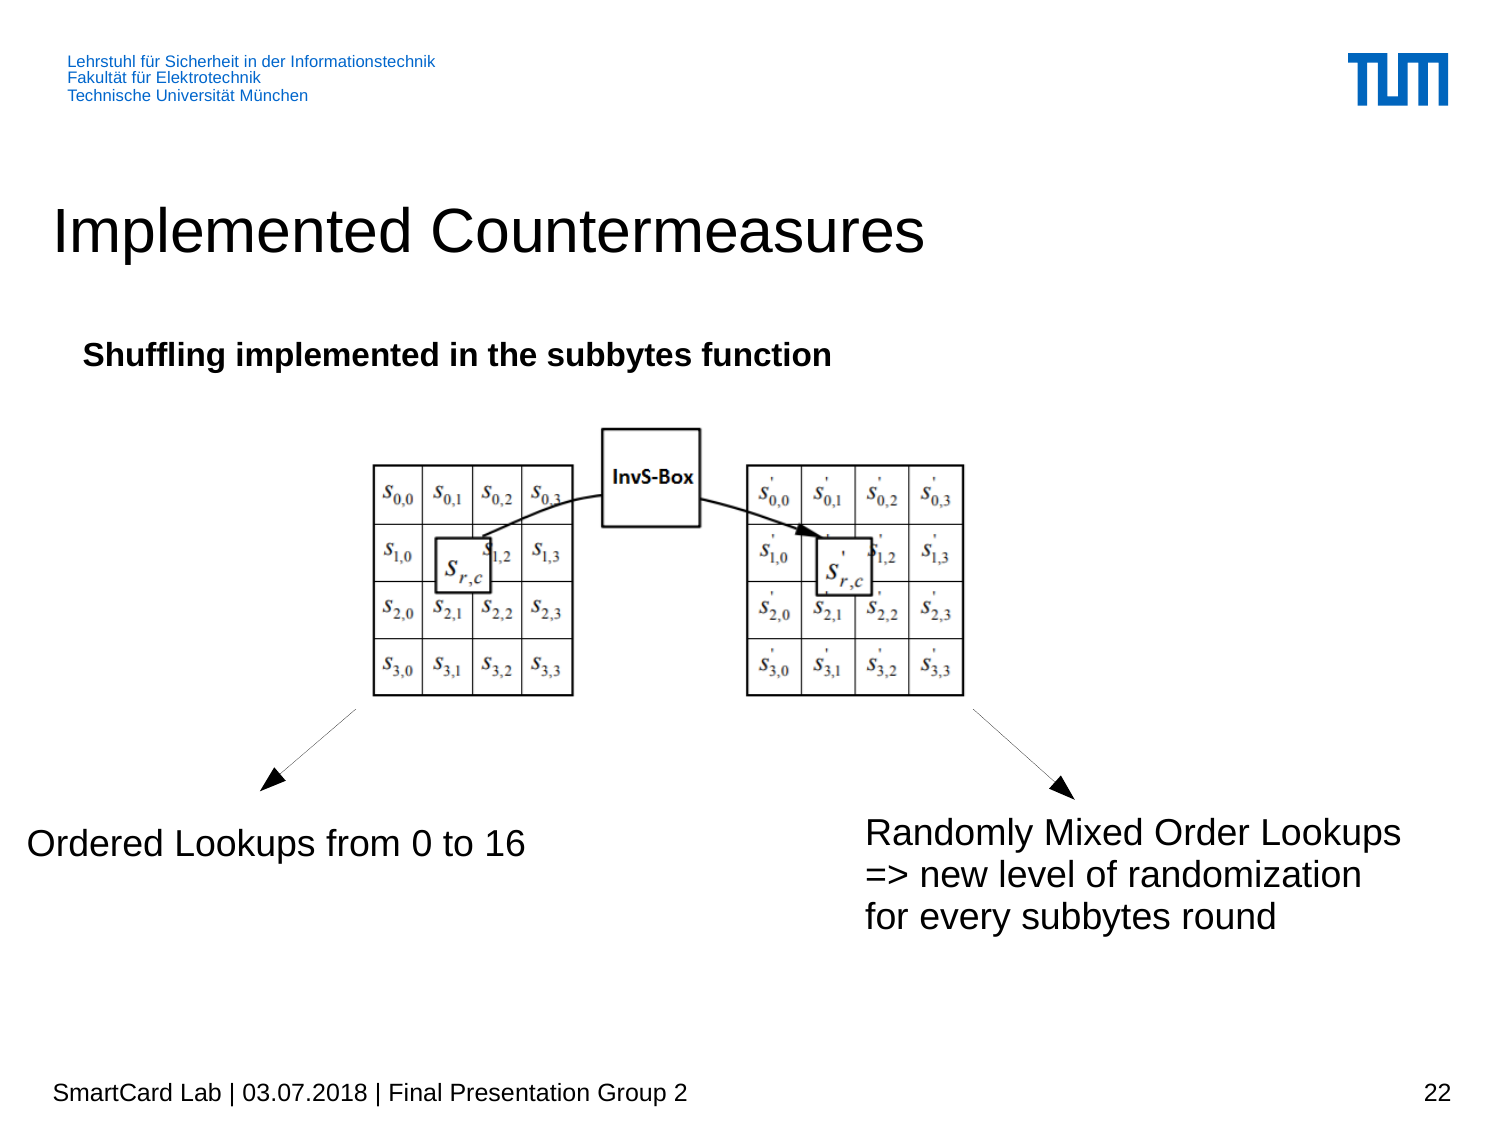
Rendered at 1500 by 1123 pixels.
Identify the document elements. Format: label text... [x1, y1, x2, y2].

title Implemented Countermeasures [52, 195, 1453, 266]
picture [238, 413, 1108, 709]
list Shuffling implemented in the subbytes function [47, 330, 1447, 560]
text_box Ordered Lookups from 0 to 16 [11, 814, 591, 956]
text_box Randomly Mixed Order Lookups => new level of randomization for every subbytes round [850, 804, 1418, 969]
